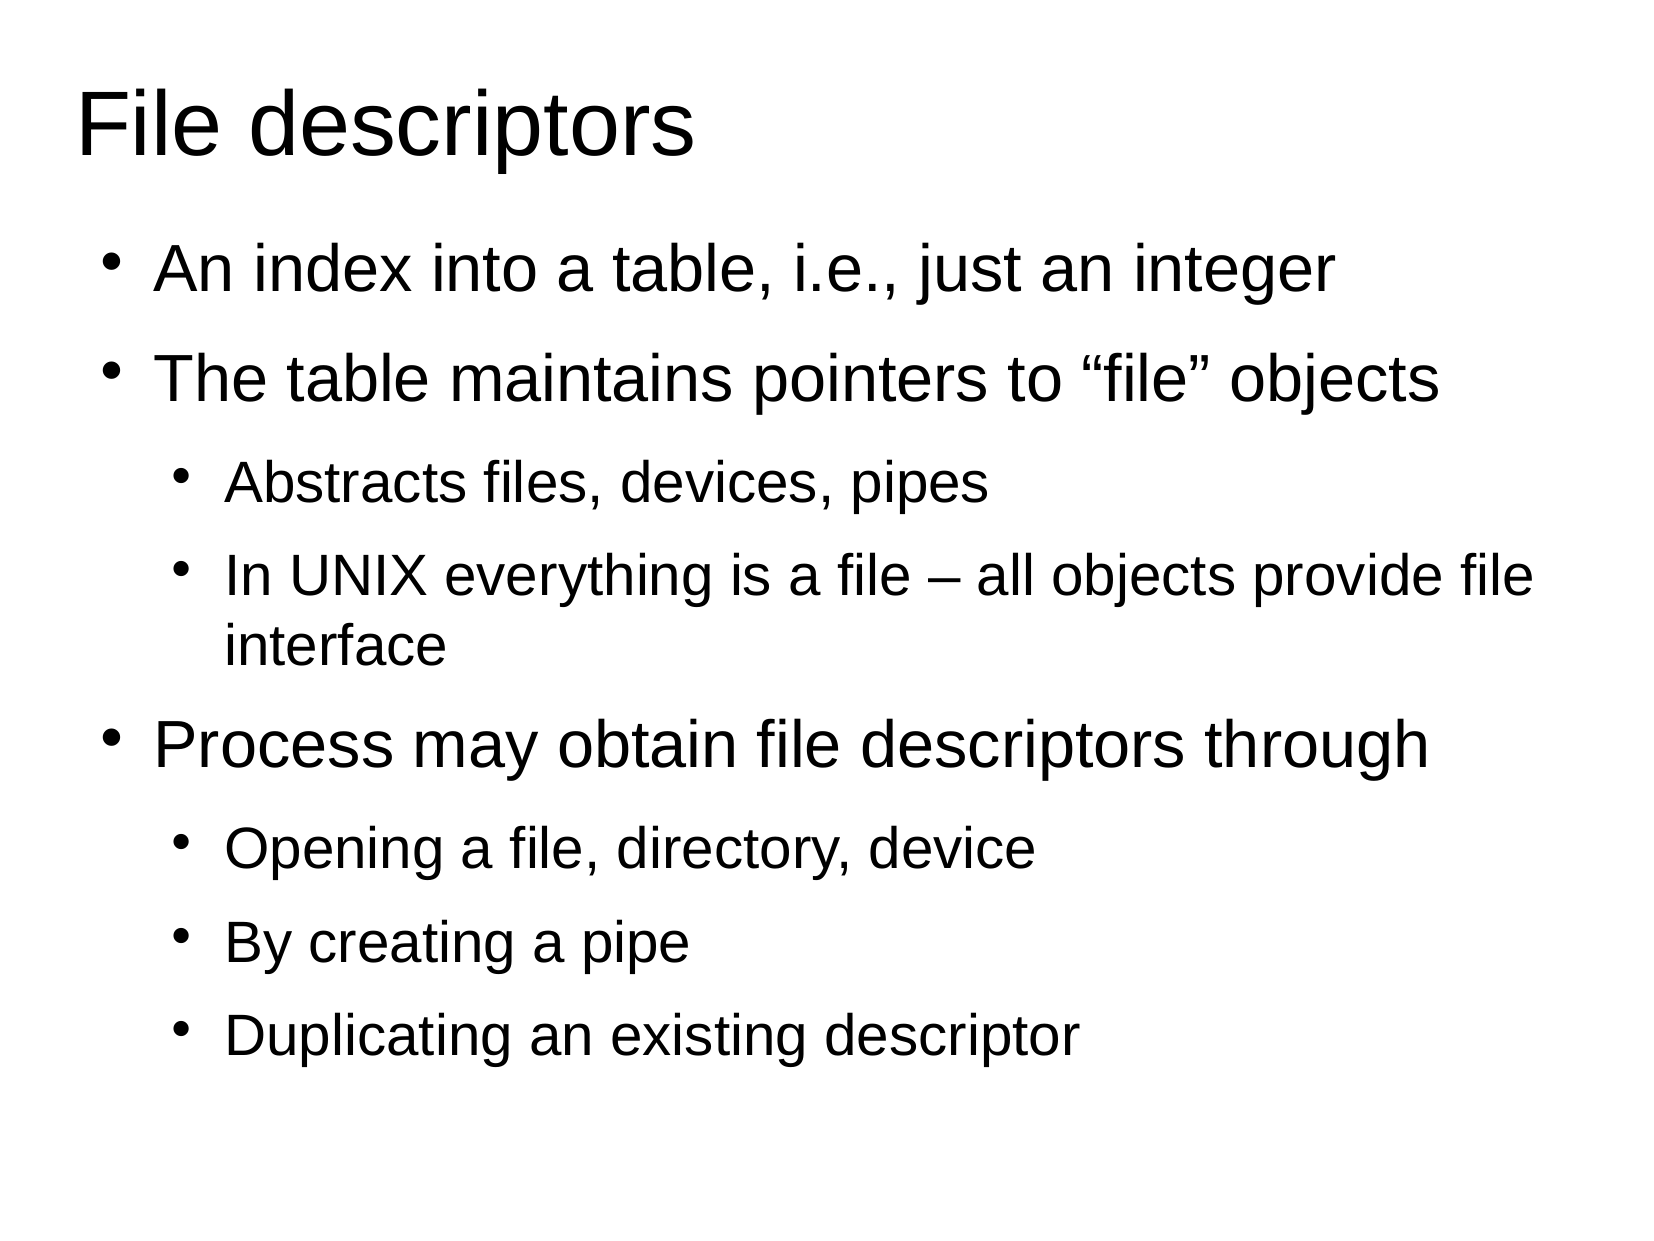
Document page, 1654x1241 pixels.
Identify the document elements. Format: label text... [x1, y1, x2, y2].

list An index into a table, i.e., just an integer The table maintains pointers to “file” objects Abstracts files, devices, pipes In UNIX everything is a file – all objects provide file interface Process may obtain file descriptors through Opening a file, directory, device By creating a pipe Duplicating an existing descriptor [82, 225, 1571, 1163]
title File descriptors [75, 49, 1538, 188]
